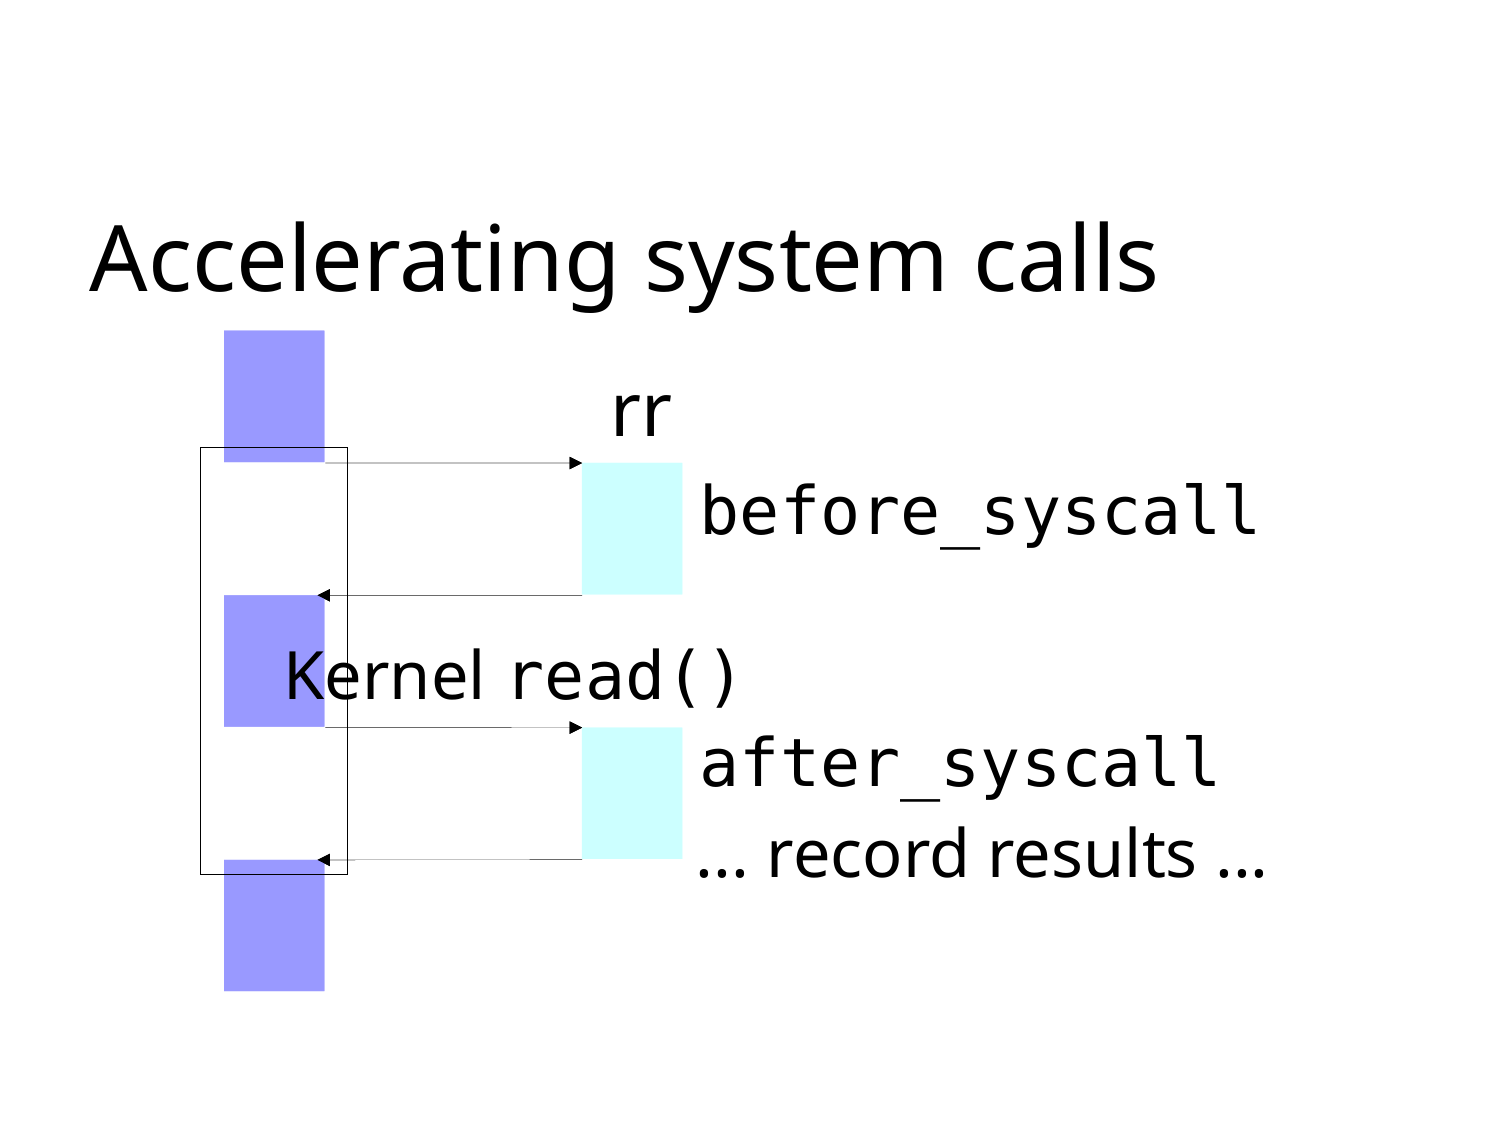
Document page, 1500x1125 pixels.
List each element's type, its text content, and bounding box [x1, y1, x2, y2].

text_box [224, 330, 325, 447]
text_box Kernel read() [268, 625, 347, 721]
text_box rr [595, 354, 732, 453]
text_box after_syscall [684, 712, 1312, 803]
text_box [224, 859, 325, 874]
text_box [581, 462, 683, 595]
text_box [224, 448, 325, 463]
text_box [224, 595, 325, 727]
text_box Kernel read() [348, 625, 947, 721]
text_box [581, 727, 683, 859]
text_box ... record results ... [681, 803, 1382, 886]
text_box Accelerating system calls [75, 172, 1500, 337]
text_box [224, 875, 325, 992]
text_box before_syscall [685, 460, 1370, 551]
